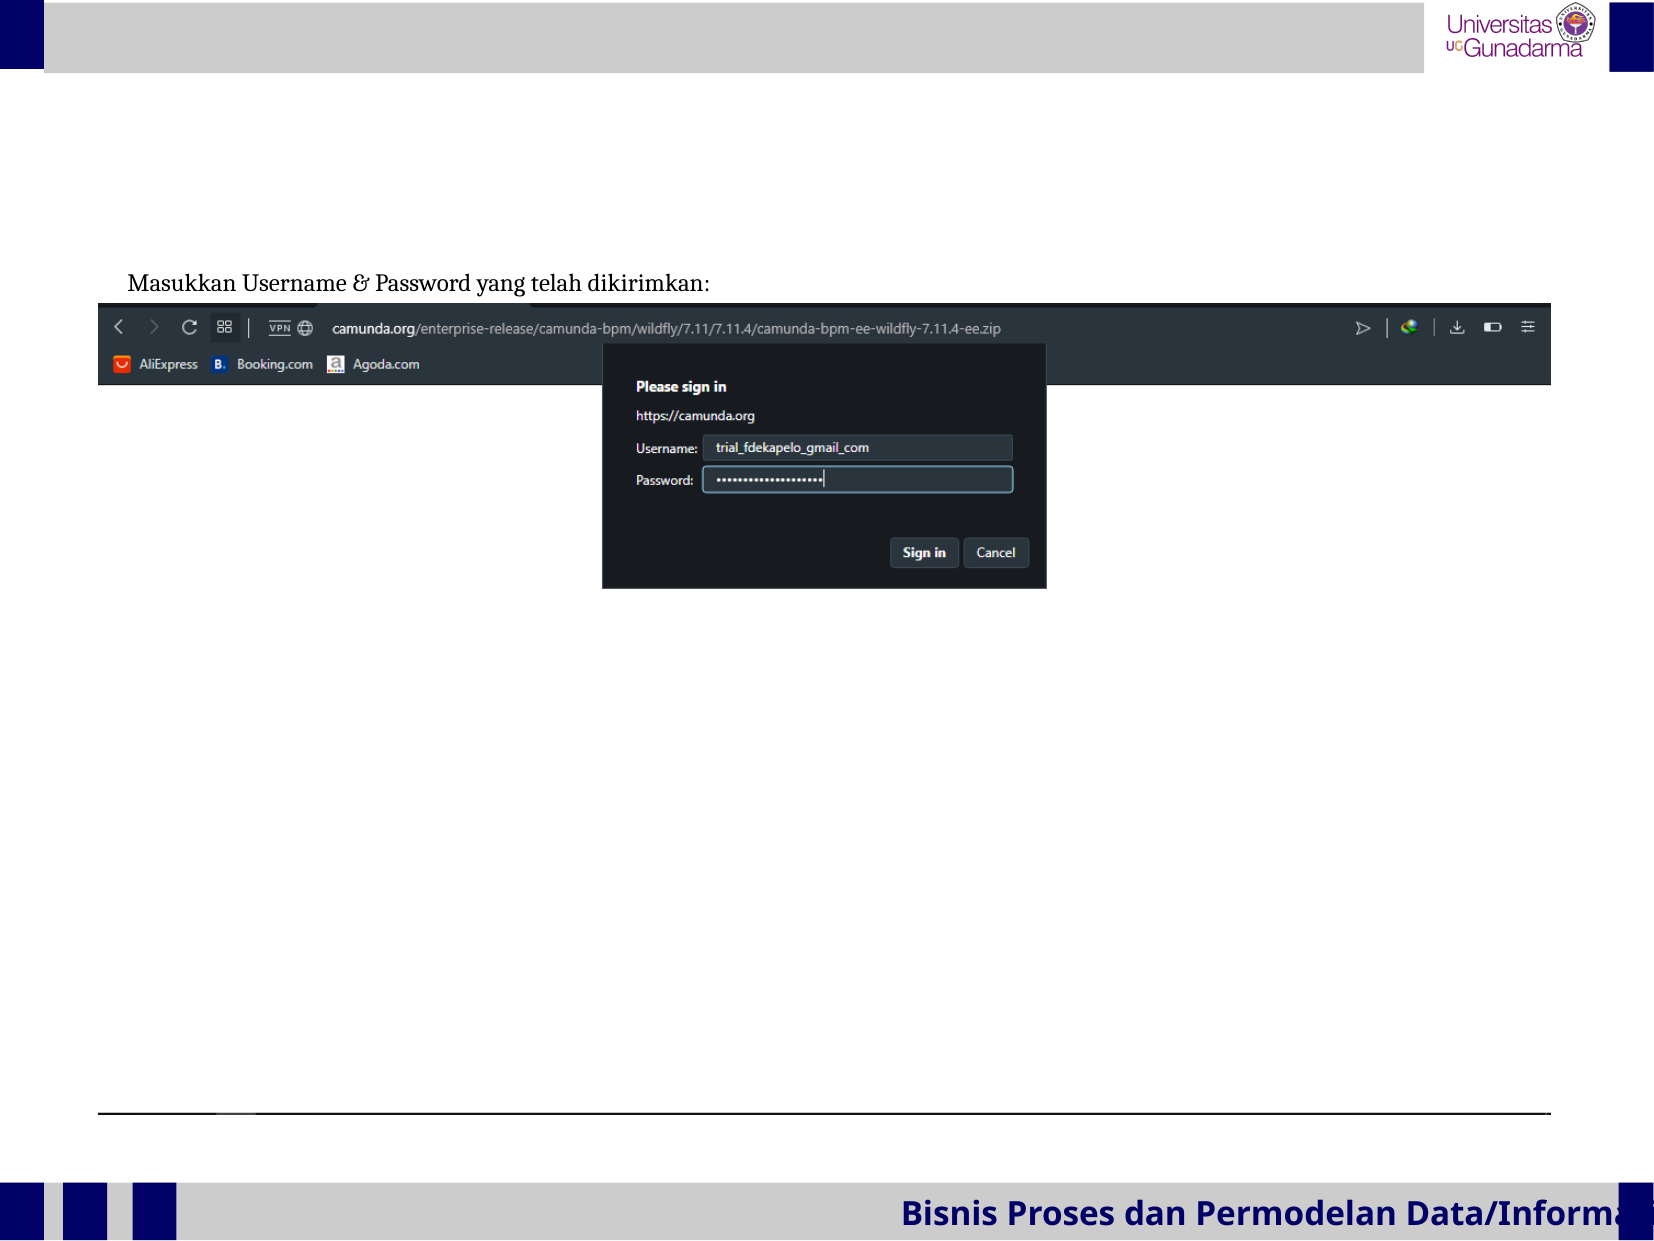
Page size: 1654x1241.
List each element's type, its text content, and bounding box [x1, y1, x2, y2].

picture [98, 303, 1551, 1115]
list Masukkan Username & Password yang telah dikirimkan: [14, 210, 1630, 1171]
picture [1437, 2, 1610, 62]
